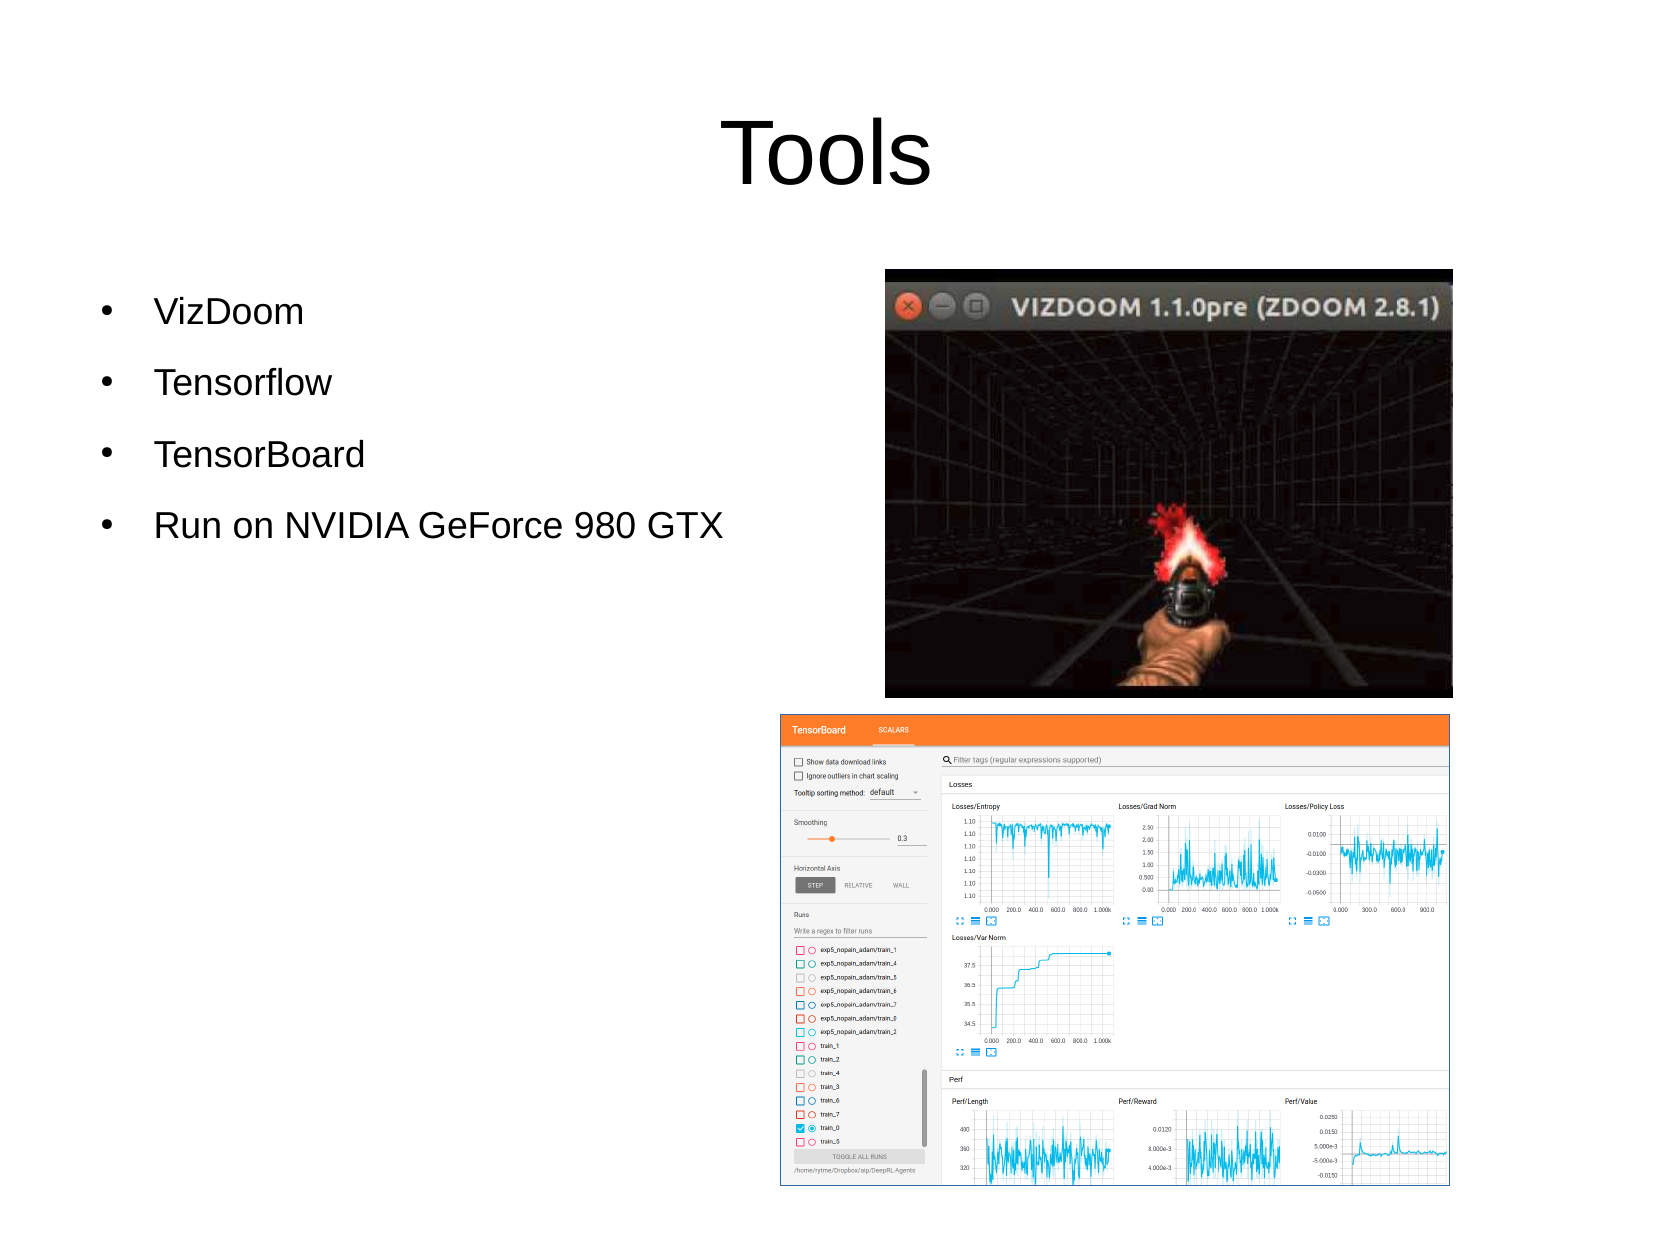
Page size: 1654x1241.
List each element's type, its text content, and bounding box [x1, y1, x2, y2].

picture [780, 714, 1450, 1186]
list VizDoom Tensorflow TensorBoard Run on NVIDIA GeForce 980 GTX [82, 290, 1571, 1010]
picture [885, 269, 1453, 698]
title Tools [82, 49, 1571, 257]
